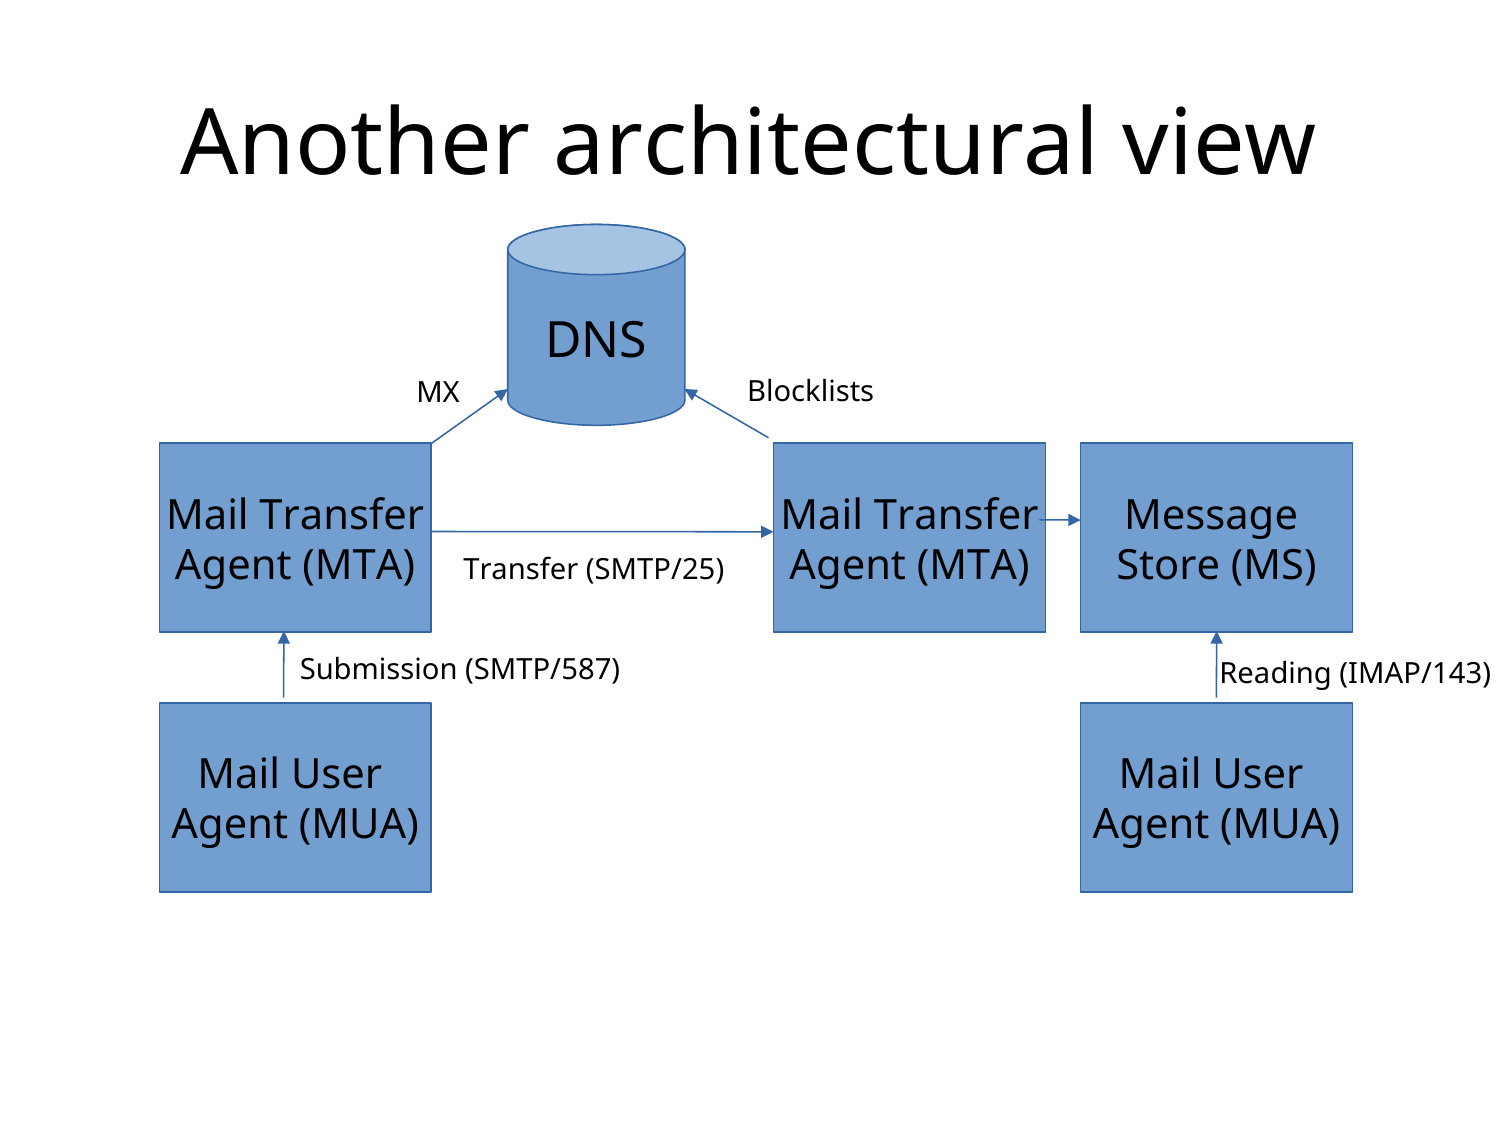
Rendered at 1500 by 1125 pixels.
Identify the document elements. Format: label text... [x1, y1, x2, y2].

text_box Mail Transfer Agent (MTA) [159, 442, 431, 632]
text_box Message Store (MS) [1080, 442, 1353, 632]
text_box Mail User Agent (MUA) [1080, 702, 1353, 892]
text_box Mail User Agent (MUA) [159, 702, 431, 892]
text_box Mail Transfer Agent (MTA) [773, 442, 1046, 632]
text_box Reading (IMAP/143) [1204, 647, 1500, 697]
text_box Blocklists [732, 365, 885, 416]
text_box Transfer (SMTP/25) [448, 543, 737, 594]
text_box Submission (SMTP/587) [285, 642, 632, 693]
text_box MX [401, 366, 488, 450]
text_box DNS [507, 251, 685, 426]
title Another architectural view [74, 45, 1423, 231]
